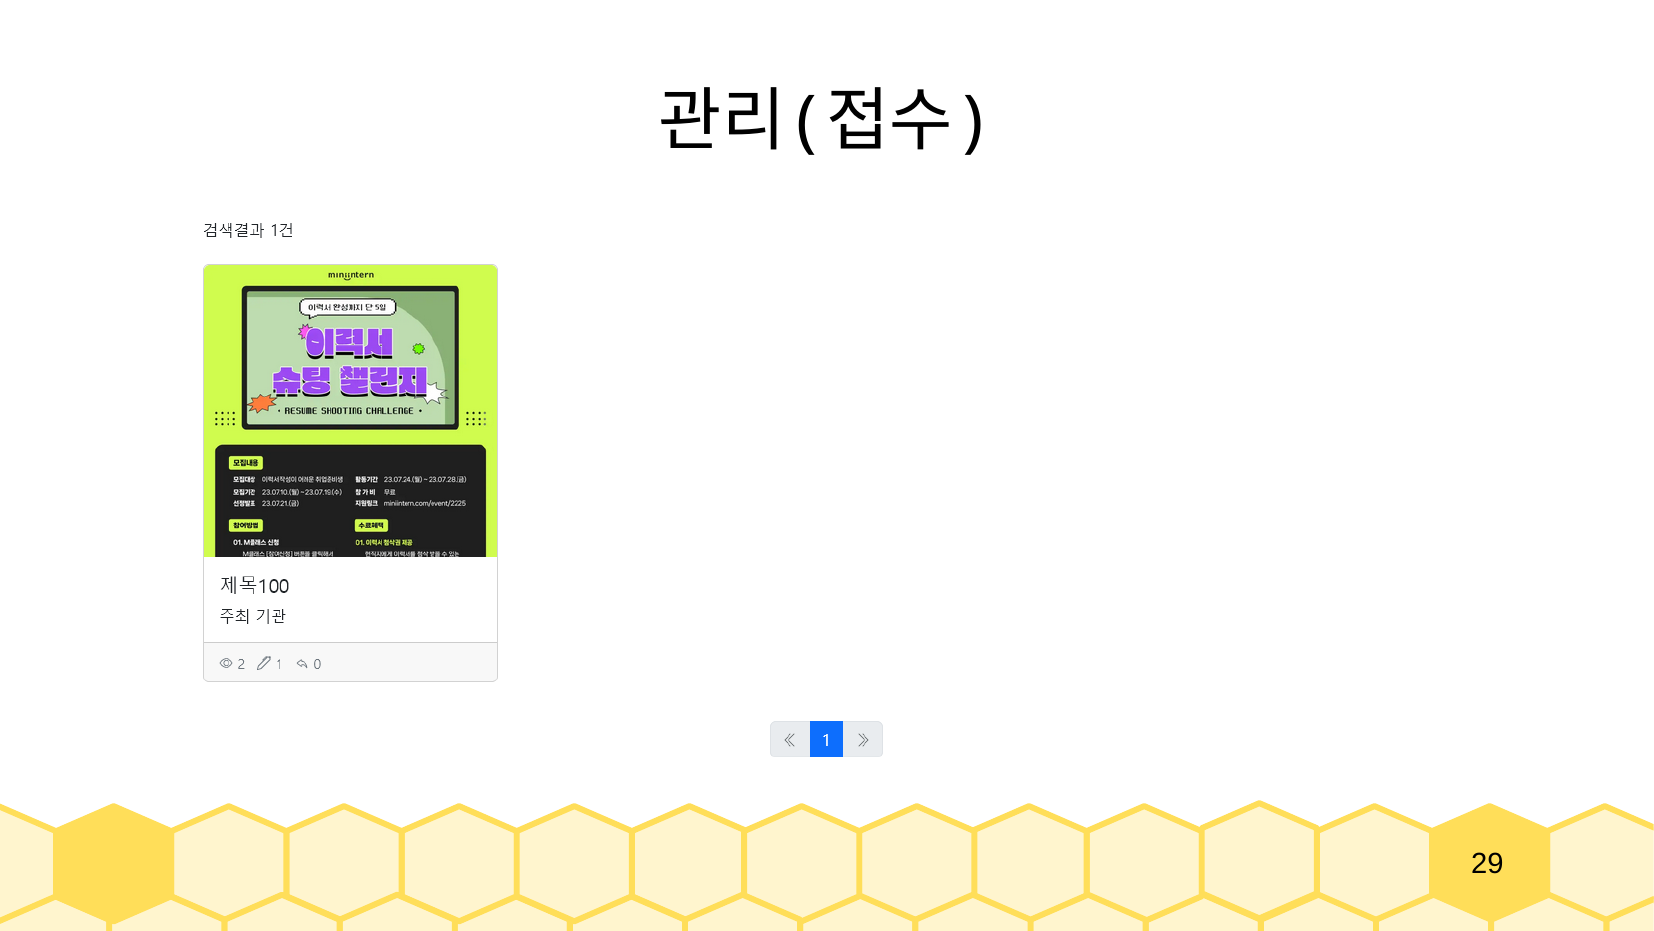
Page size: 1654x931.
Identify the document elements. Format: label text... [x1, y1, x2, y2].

title 관리(접수) [82, 37, 1571, 193]
picture [203, 217, 1450, 758]
